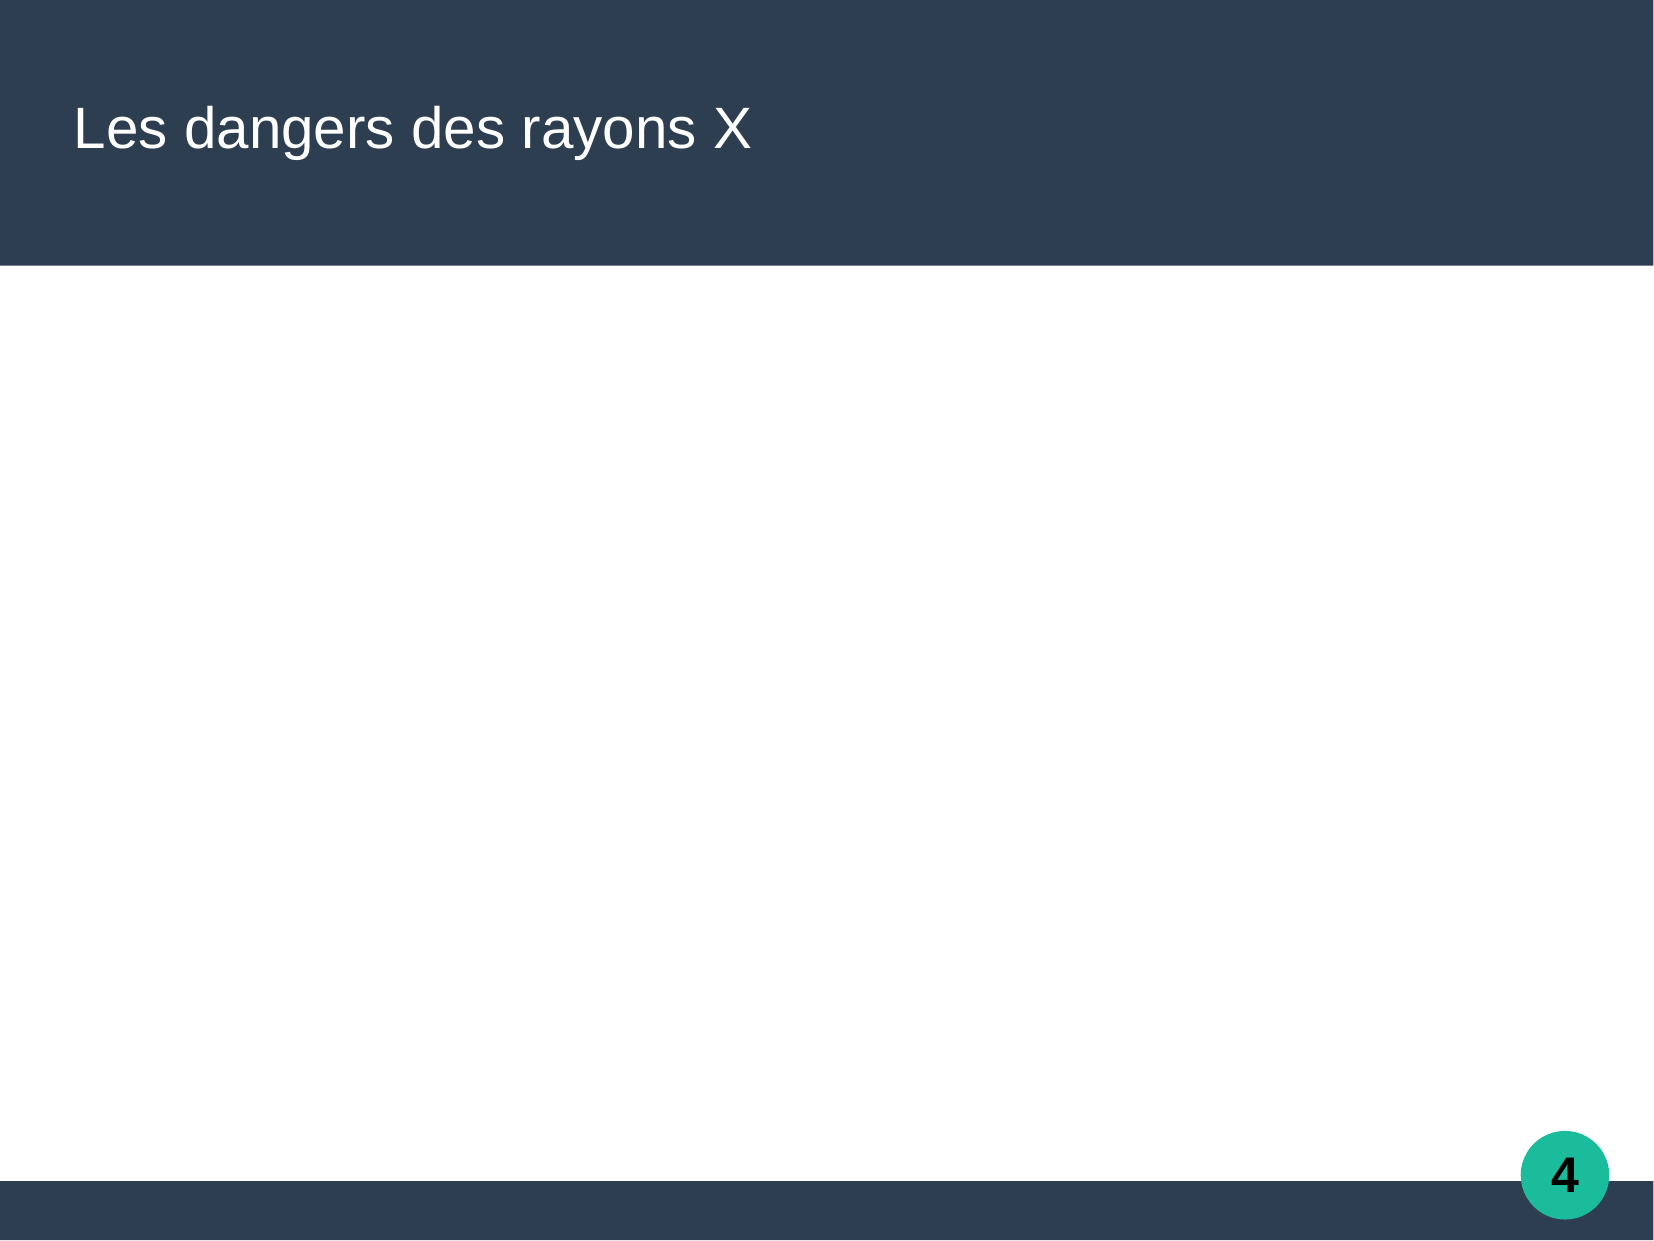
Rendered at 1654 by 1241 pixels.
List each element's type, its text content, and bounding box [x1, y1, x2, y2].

text_box 4 [1505, 1138, 1625, 1211]
text_box Les dangers des rayons X [59, 88, 1536, 169]
